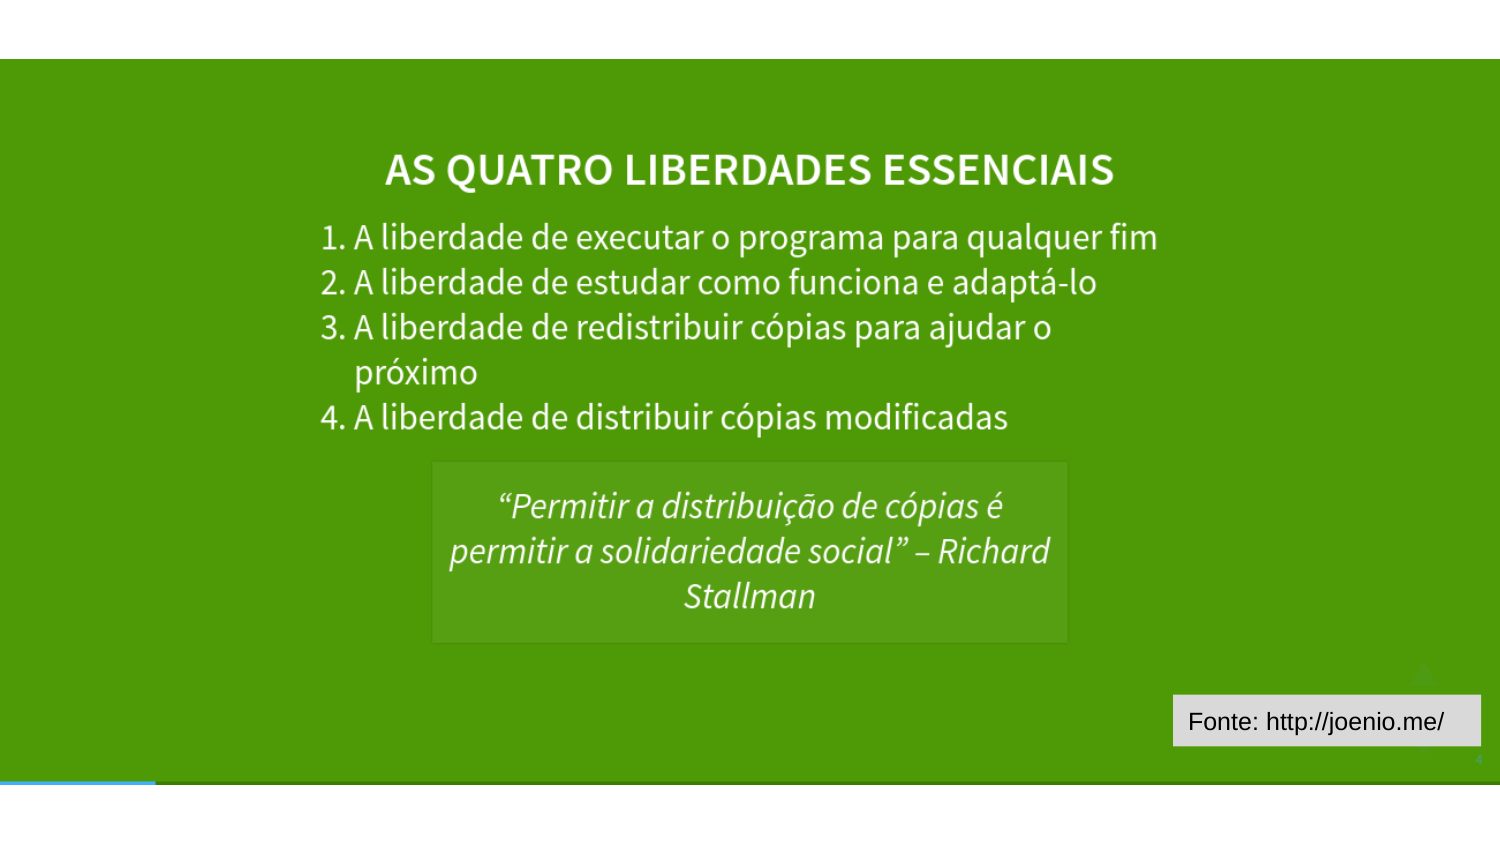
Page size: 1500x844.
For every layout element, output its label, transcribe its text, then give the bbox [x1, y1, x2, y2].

picture [0, 59, 1500, 785]
text_box Fonte: http://joenio.me/ [1173, 694, 1482, 747]
